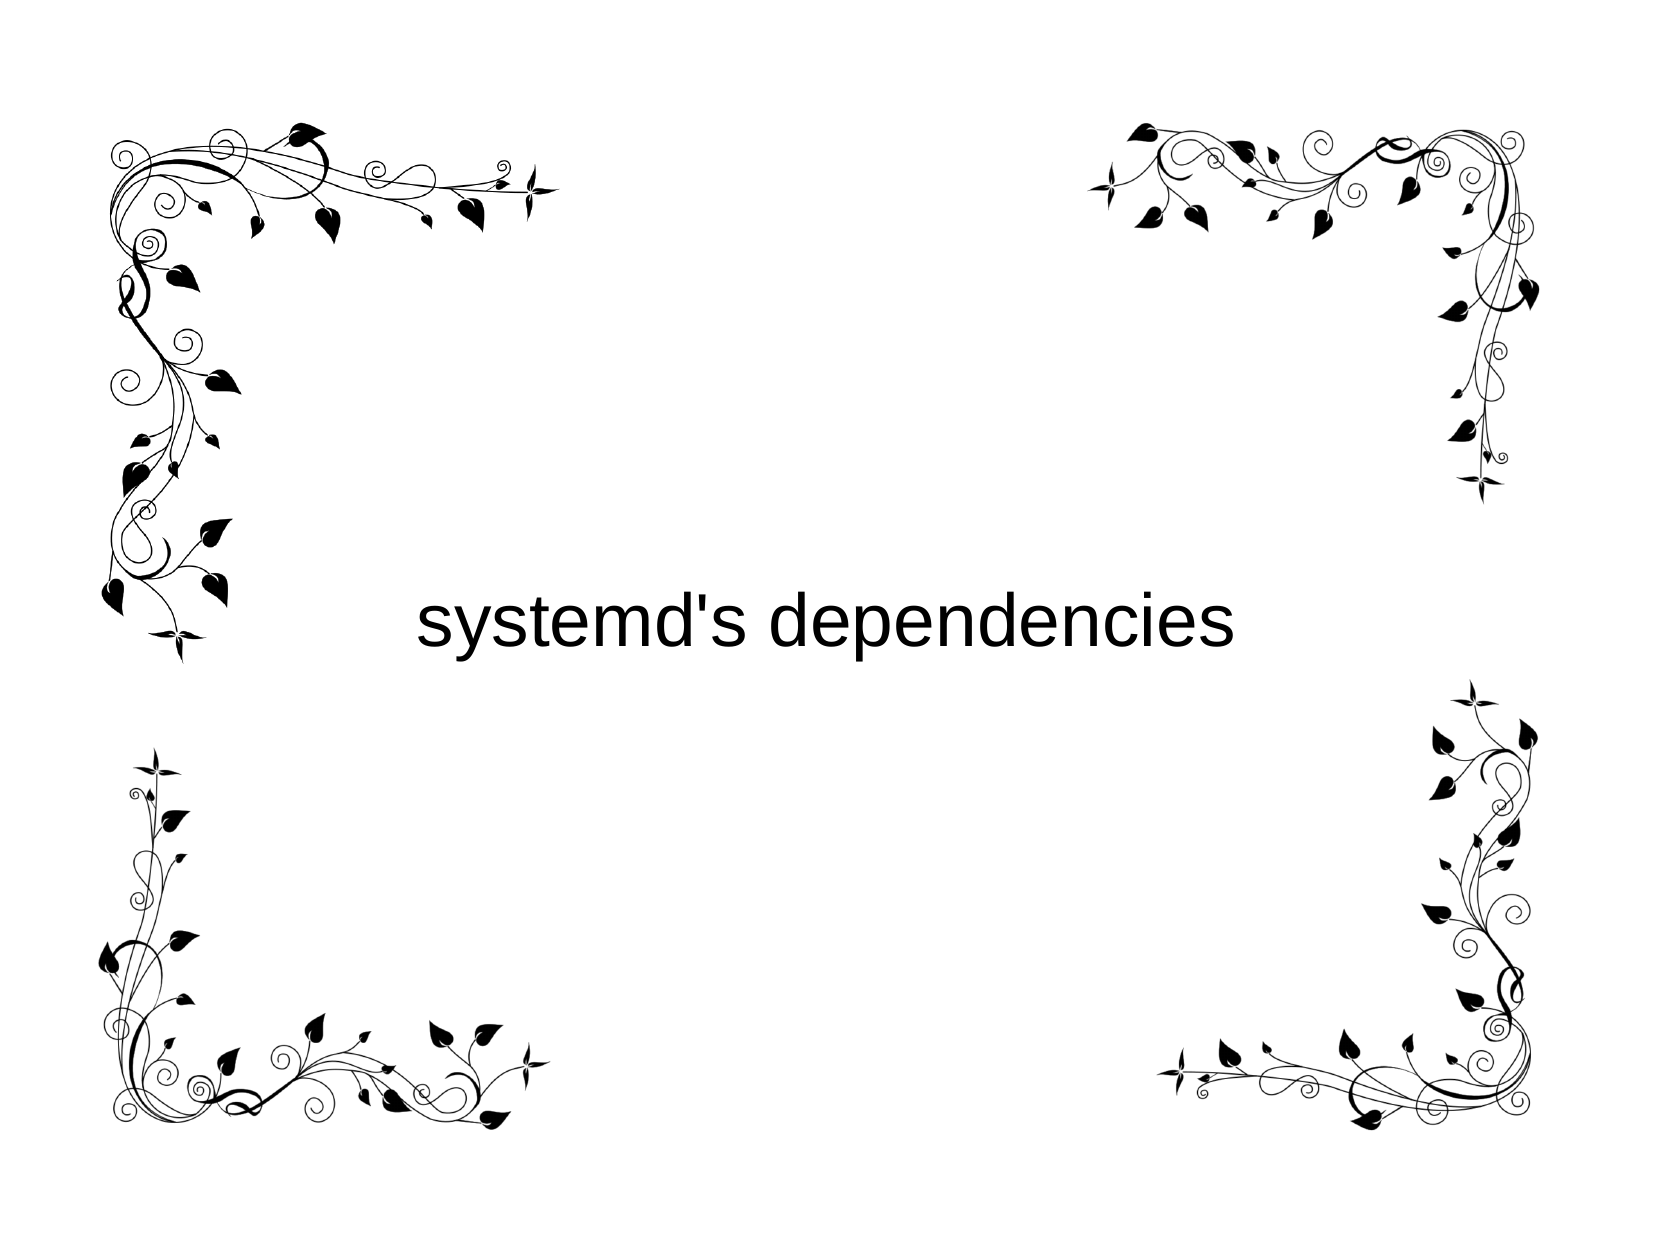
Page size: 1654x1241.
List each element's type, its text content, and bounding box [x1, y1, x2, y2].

picture [1082, 115, 1545, 509]
picture [92, 115, 564, 670]
picture [1152, 674, 1545, 1136]
picture [92, 743, 555, 1137]
text_box systemd's dependencies [402, 570, 1251, 670]
